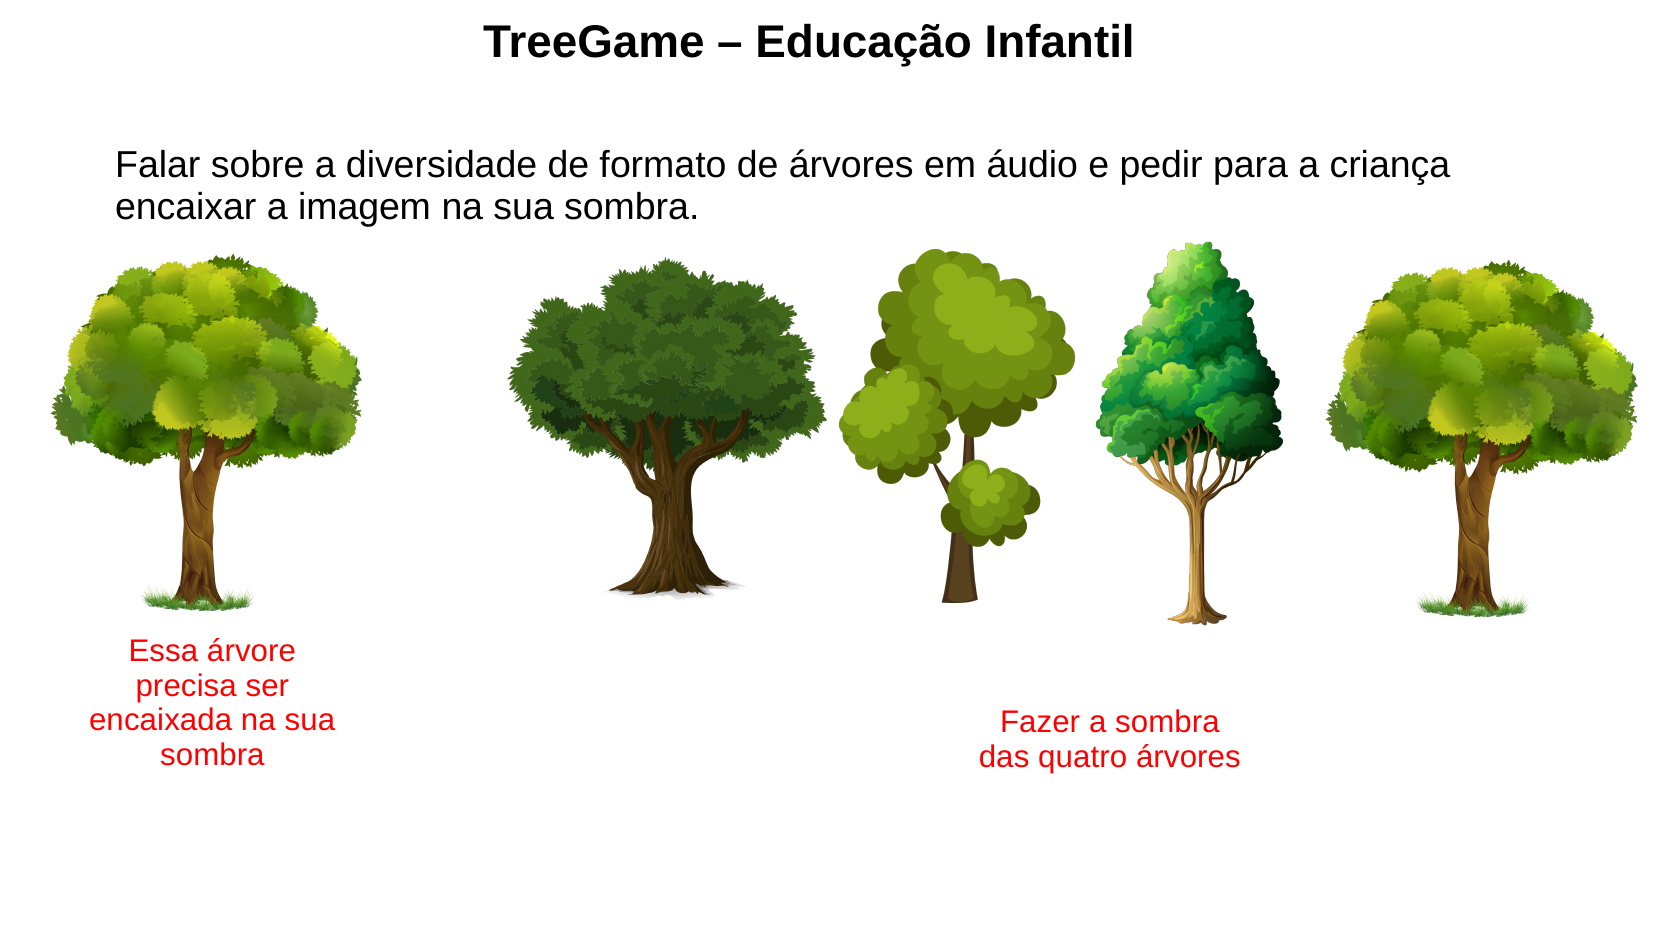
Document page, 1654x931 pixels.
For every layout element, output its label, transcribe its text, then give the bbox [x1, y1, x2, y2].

picture [1086, 236, 1291, 626]
text_box Fazer a sombra das quatro árvores [956, 696, 1264, 782]
picture [1322, 253, 1642, 619]
picture [47, 247, 366, 613]
text_box Falar sobre a diversidade de formato de árvores em áudio e pedir para a criança encaixar a imagem na sua sombra. [100, 135, 1589, 403]
picture [839, 249, 1075, 603]
text_box Essa árvore precisa ser encaixada na sua sombra [59, 625, 367, 780]
title TreeGame – Educação Infantil [248, 11, 1371, 71]
picture [507, 257, 827, 603]
